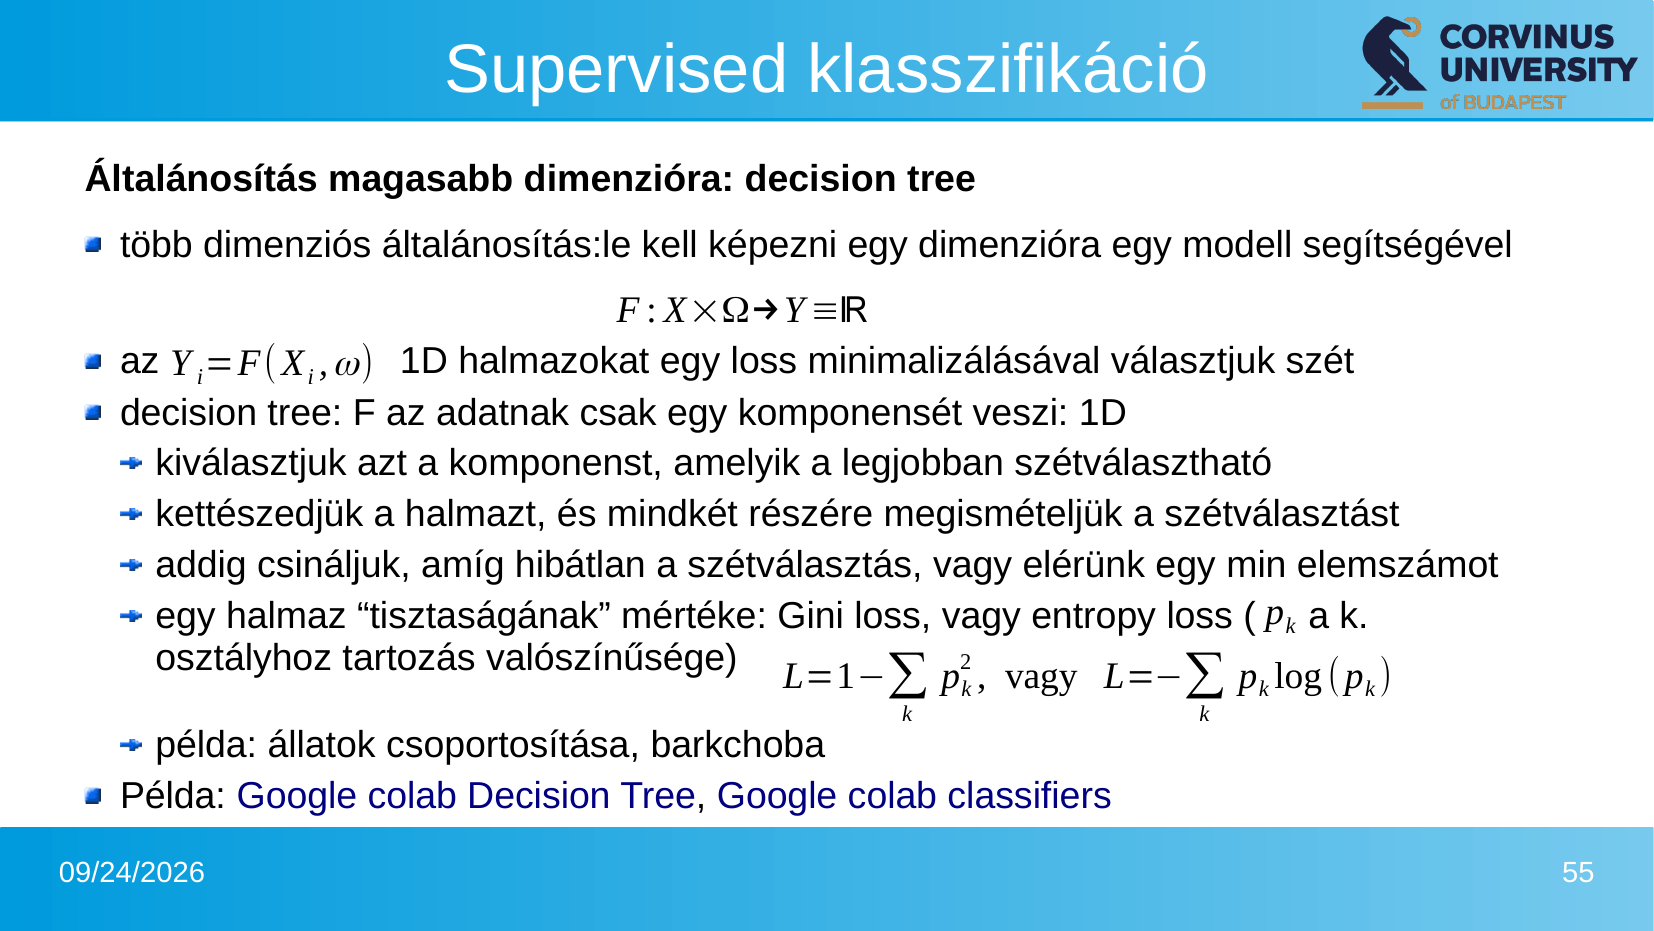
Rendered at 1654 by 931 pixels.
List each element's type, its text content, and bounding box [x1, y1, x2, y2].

title Supervised klasszifikáció [59, 29, 1362, 108]
chart [1260, 591, 1297, 639]
chart [781, 649, 1392, 727]
chart [615, 289, 870, 332]
chart [170, 341, 374, 390]
text_box Általánosítás magasabb dimenzióra: decision tree több dimenziós általánosítás:le kell képezni egy dimenzióra egy modell segítségével az 1D halmazokat egy loss minimalizálásával választjuk szét decision tree: F az adatnak csak egy komponensét veszi: 1D kiválasztjuk azt a komponenst, amelyik a legjobban szétválasztható kettészedjük a halmazt, és mindkét részére megismételjük a szétválasztást addig csináljuk, amíg hibátlan a szétválasztás, vagy elérünk egy min elemszámot egy halmaz “tisztaságának” mértéke: Gini loss, vagy entropy loss ( a k. osztályhoz tartozás valószínűsége) példa: állatok csoportosítása, barkchoba Példa: Google colab Decision Tree, Google colab classifiers [69, 149, 1549, 825]
picture [1362, 16, 1638, 109]
